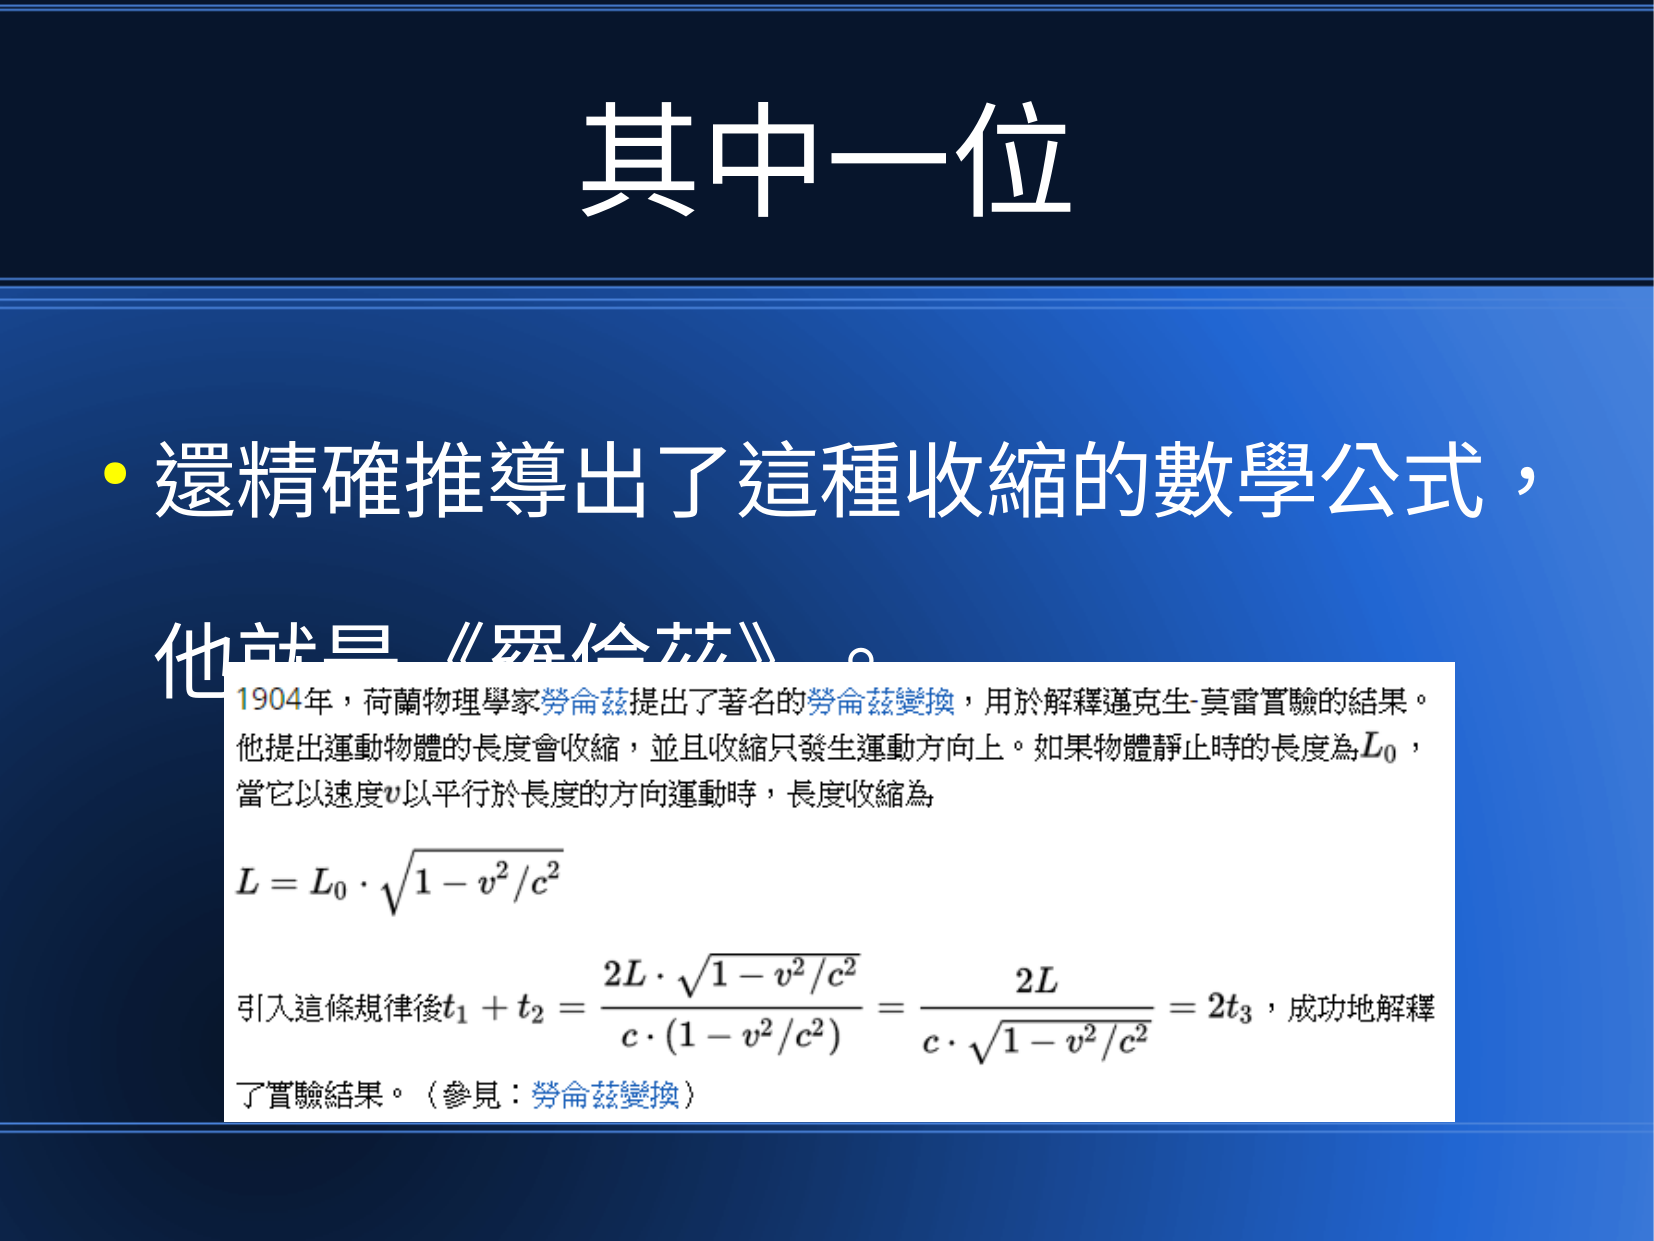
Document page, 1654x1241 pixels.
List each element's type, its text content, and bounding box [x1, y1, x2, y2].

list 還精確推導出了這種收縮的數學公式，他就是《羅倫茲》。 [82, 355, 1571, 1241]
picture [0, 0, 1654, 1241]
picture [224, 662, 1455, 1123]
title 其中一位 [82, 49, 1571, 257]
